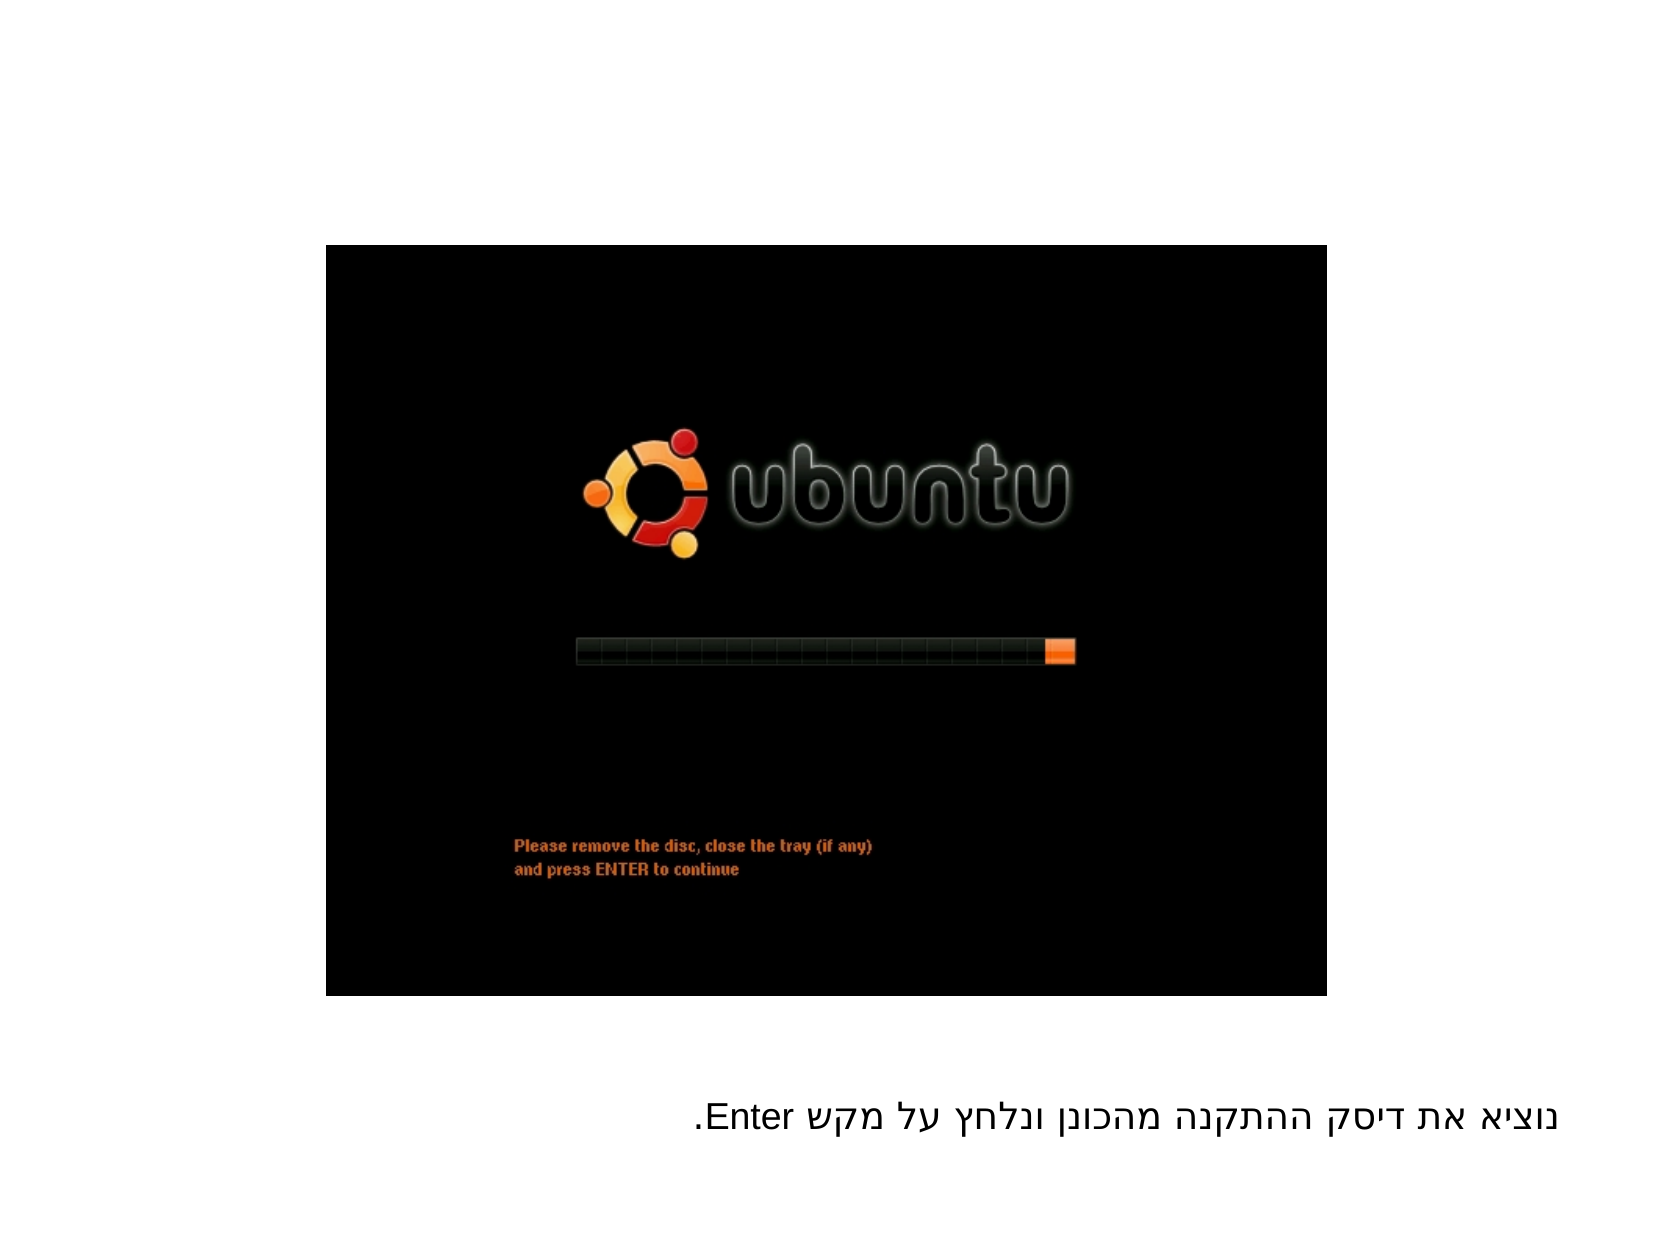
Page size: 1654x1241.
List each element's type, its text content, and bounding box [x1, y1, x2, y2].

text_box נוציא את דיסק ההתקנה מהכונן ונלחץ על מקש Enter. [75, 1087, 1576, 1241]
picture [326, 245, 1327, 996]
